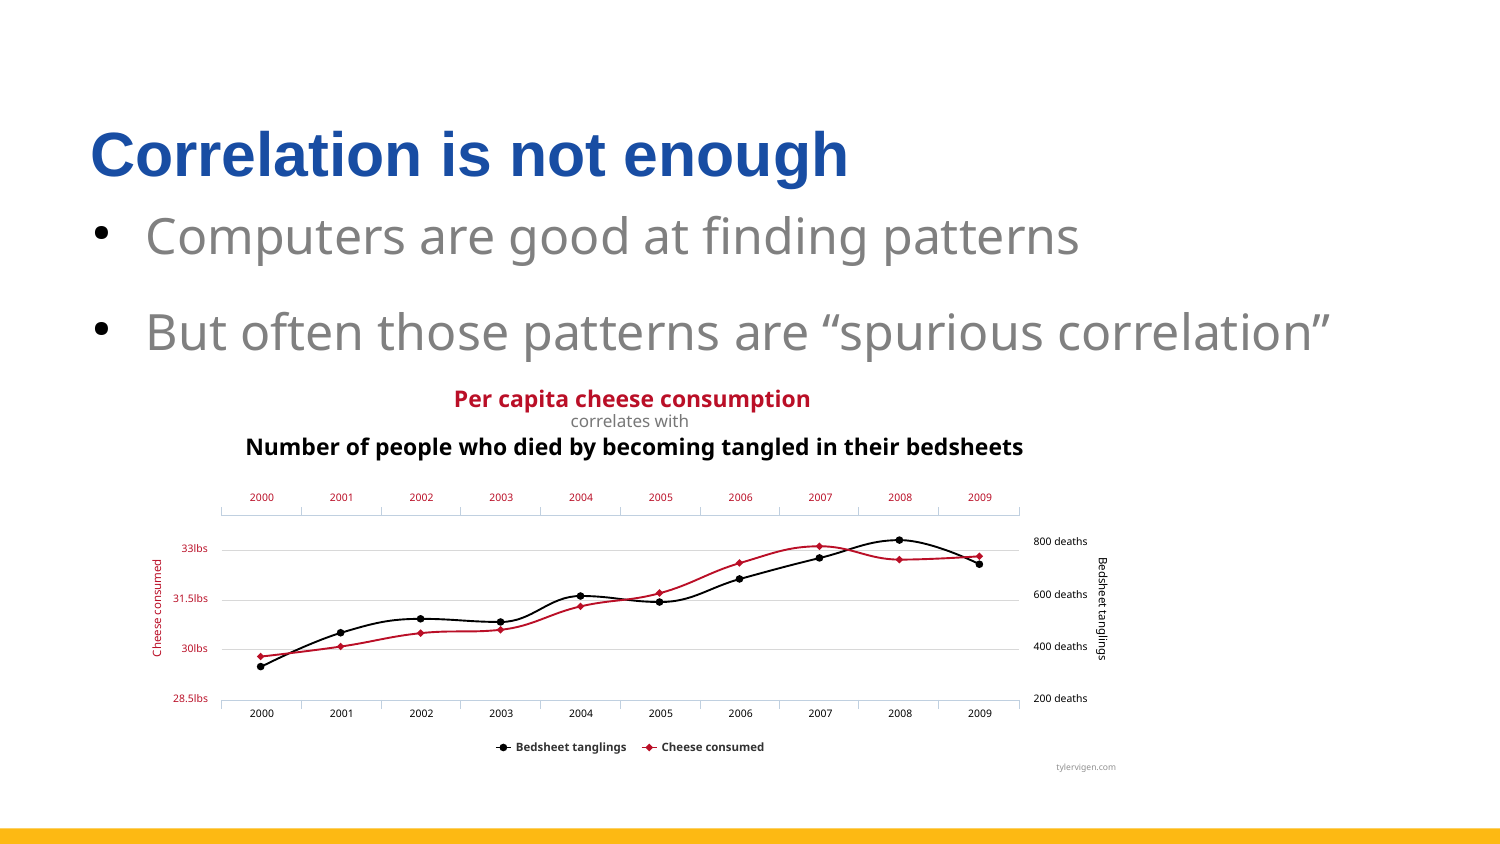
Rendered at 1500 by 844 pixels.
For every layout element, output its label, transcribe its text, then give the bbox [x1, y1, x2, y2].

list Computers are good at finding patterns But often those patterns are “spurious correlation” [75, 197, 1425, 687]
title Correlation is not enough [75, 0, 1425, 197]
picture [135, 384, 1126, 776]
